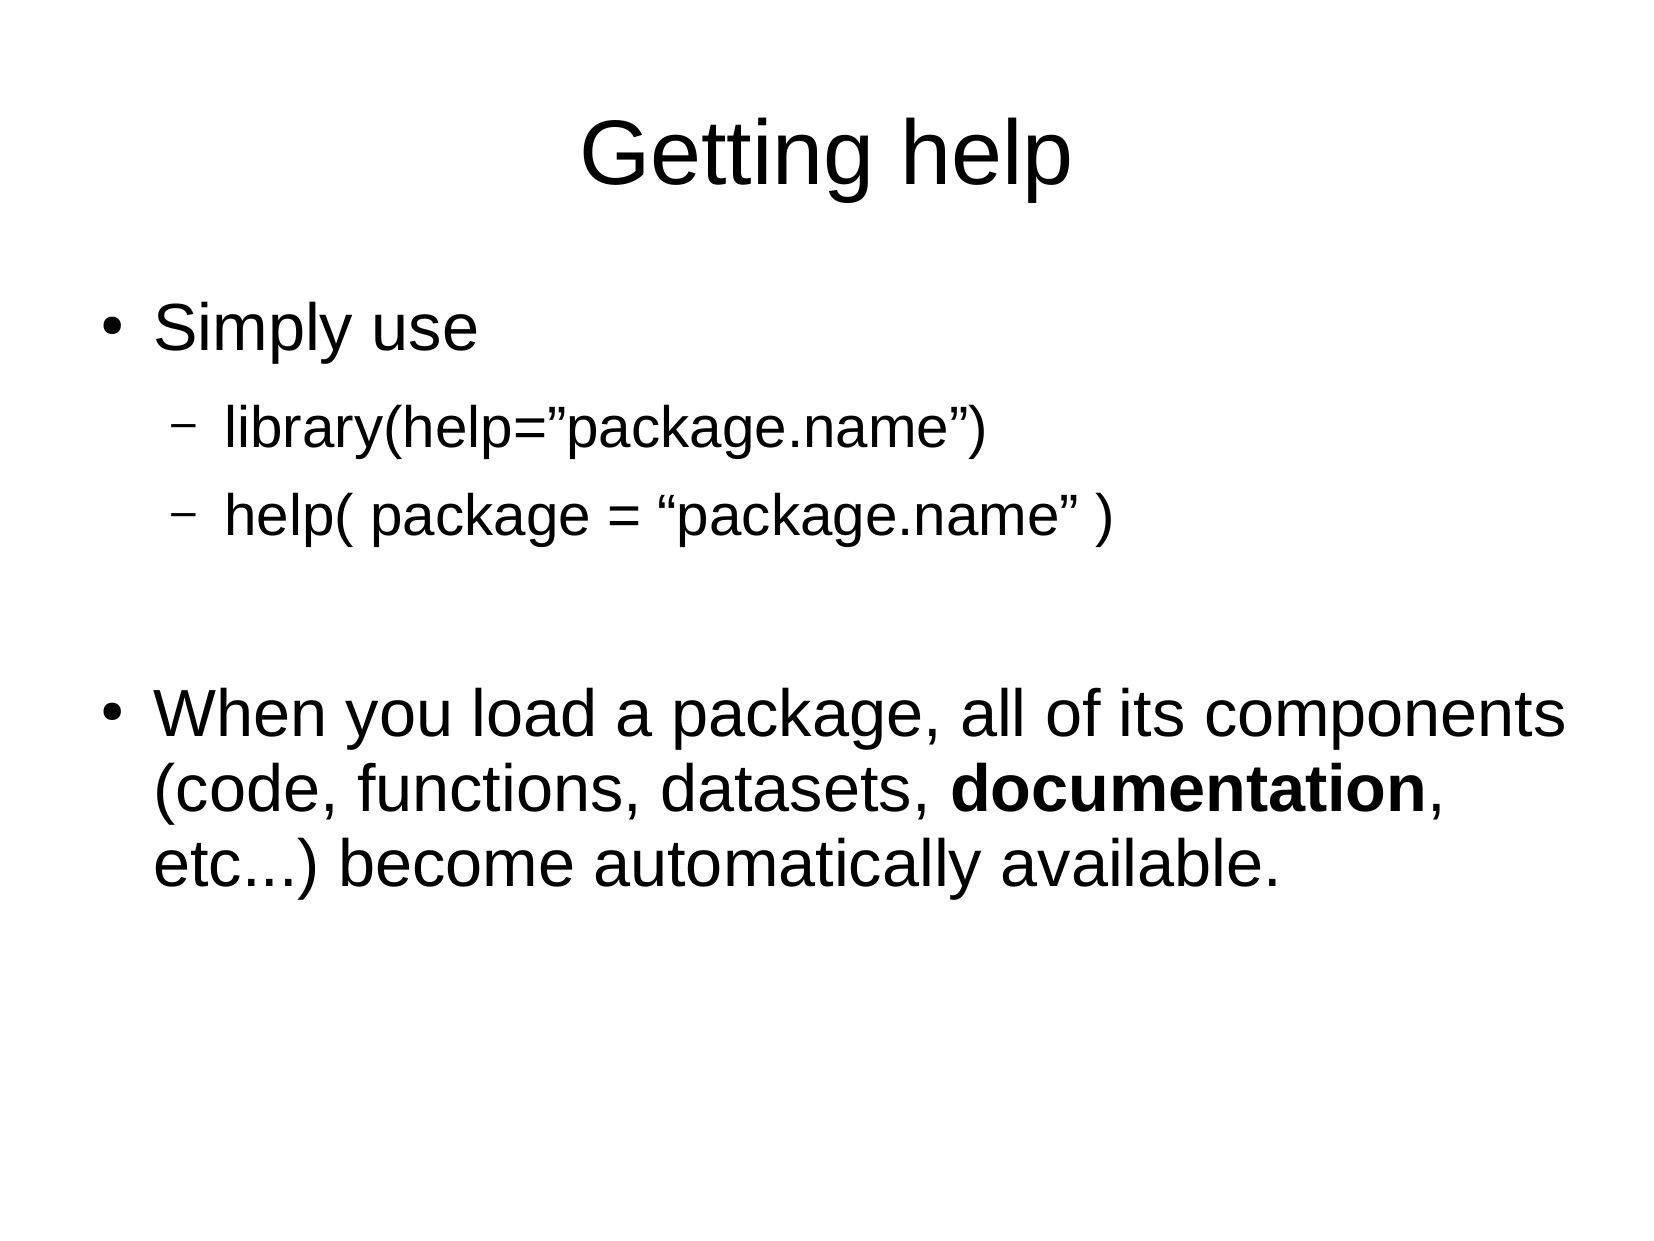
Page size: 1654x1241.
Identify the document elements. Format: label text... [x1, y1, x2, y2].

title Getting help [82, 49, 1571, 257]
list Simply use library(help=”package.name”) help( package = “package.name” ) When you load a package, all of its components (code, functions, datasets, documentation, etc...) become automatically available. [82, 290, 1571, 1010]
